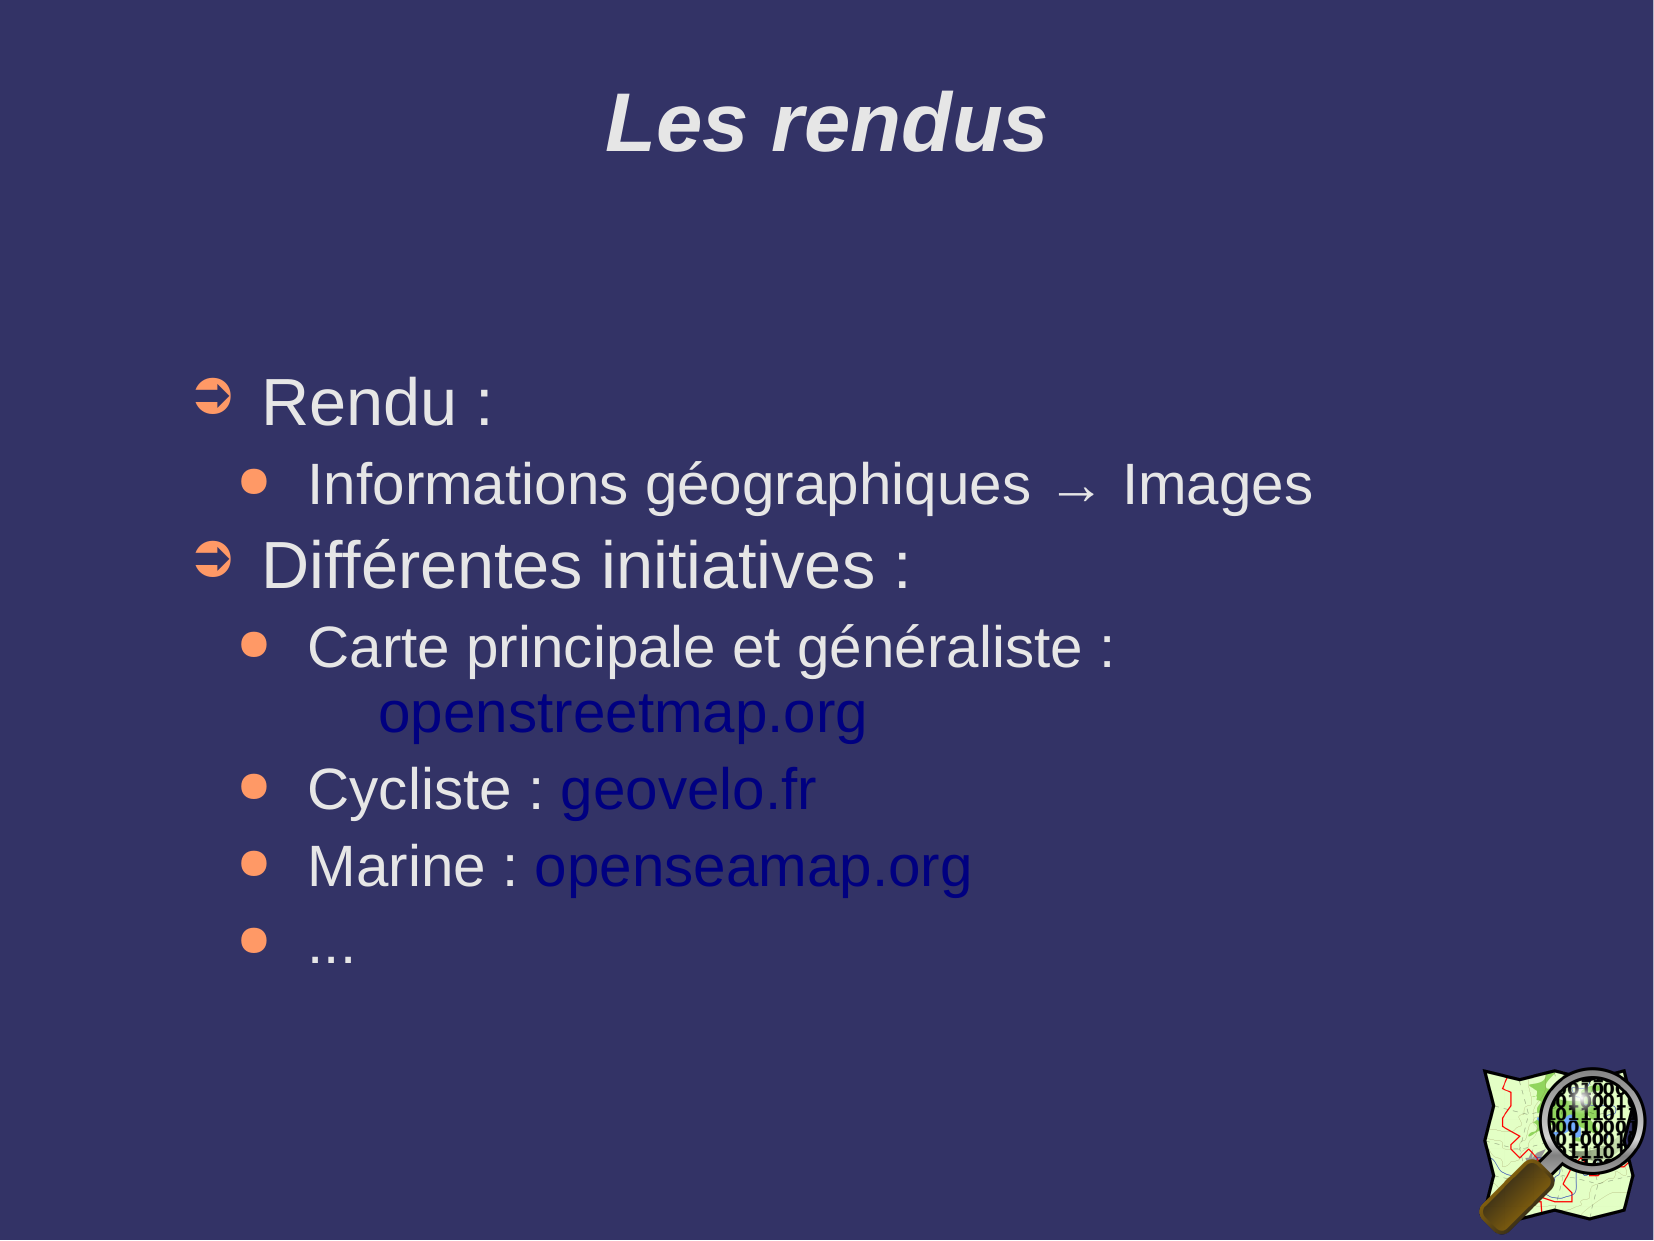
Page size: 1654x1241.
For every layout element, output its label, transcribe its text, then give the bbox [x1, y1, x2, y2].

picture [1476, 1062, 1650, 1236]
list Rendu : Informations géographiques → Images Différentes initiatives : Carte principale et généraliste : openstreetmap.org Cycliste : geovelo.fr Marine : openseamap.org ... [178, 364, 1570, 1147]
title Les rendus [121, 19, 1534, 227]
